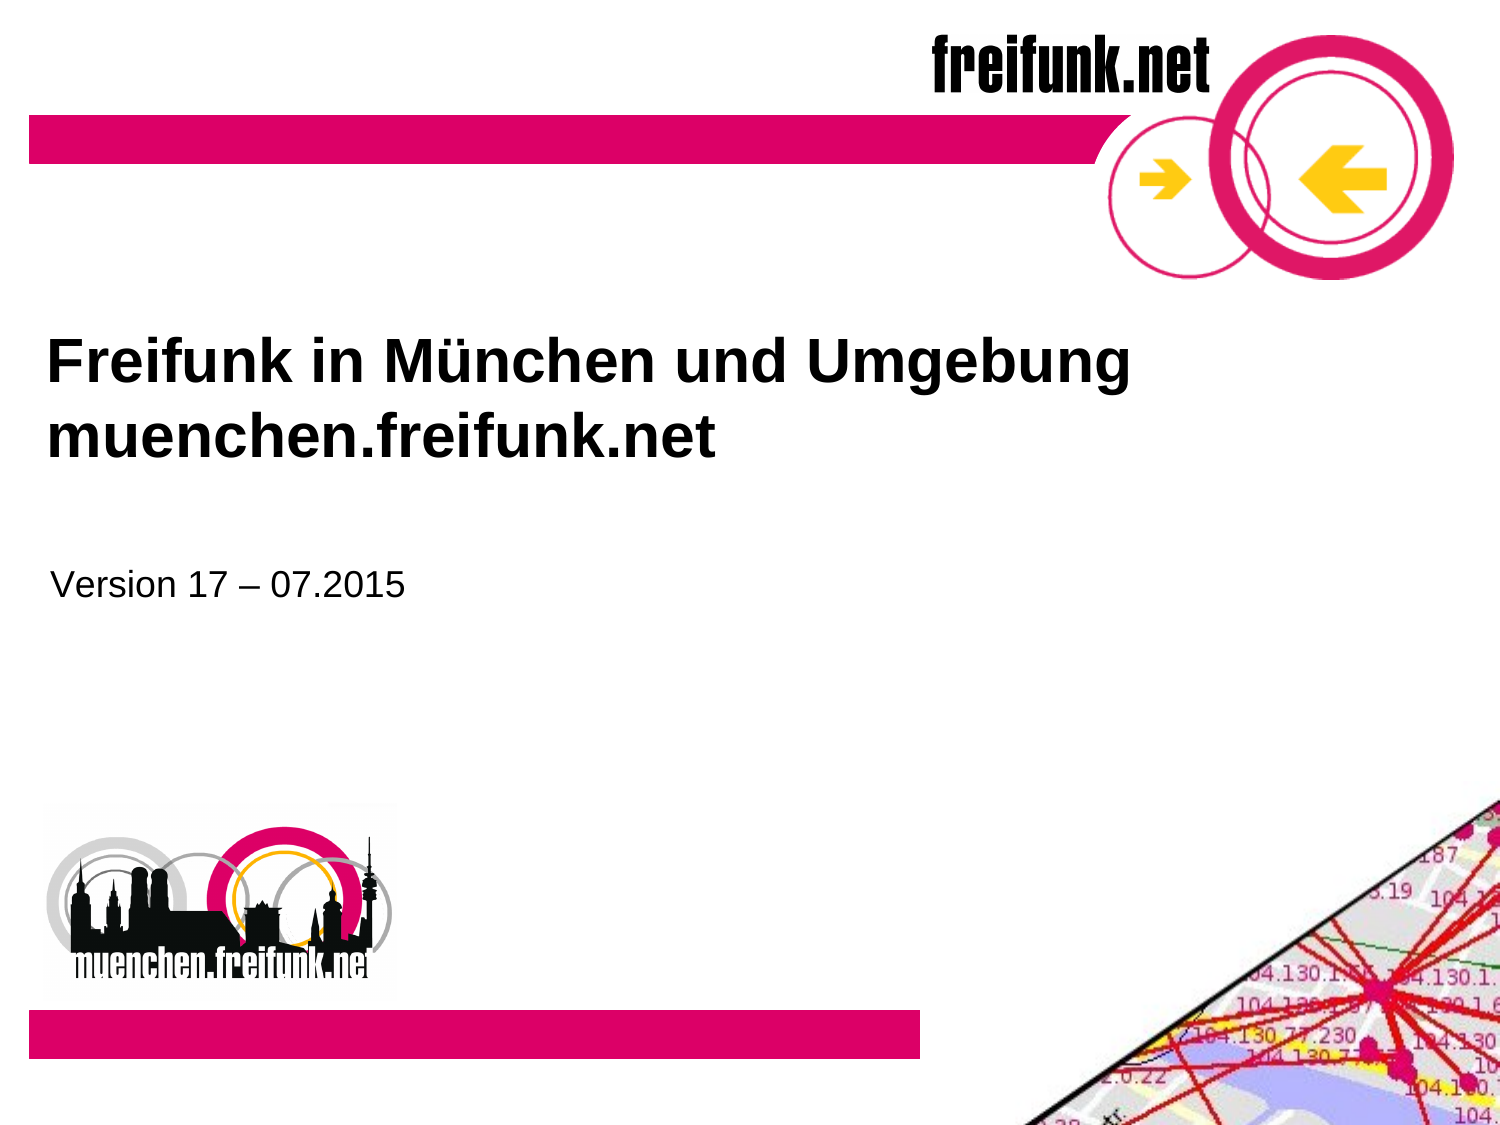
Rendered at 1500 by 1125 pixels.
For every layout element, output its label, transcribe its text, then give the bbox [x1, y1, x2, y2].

picture [43, 803, 397, 1001]
picture [920, 781, 1500, 1125]
text_box Freifunk in München und Umgebung muenchen.freifunk.net [46, 321, 1265, 539]
picture [932, 34, 1454, 280]
text_box Version 17 – 07.2015 [50, 560, 1053, 773]
